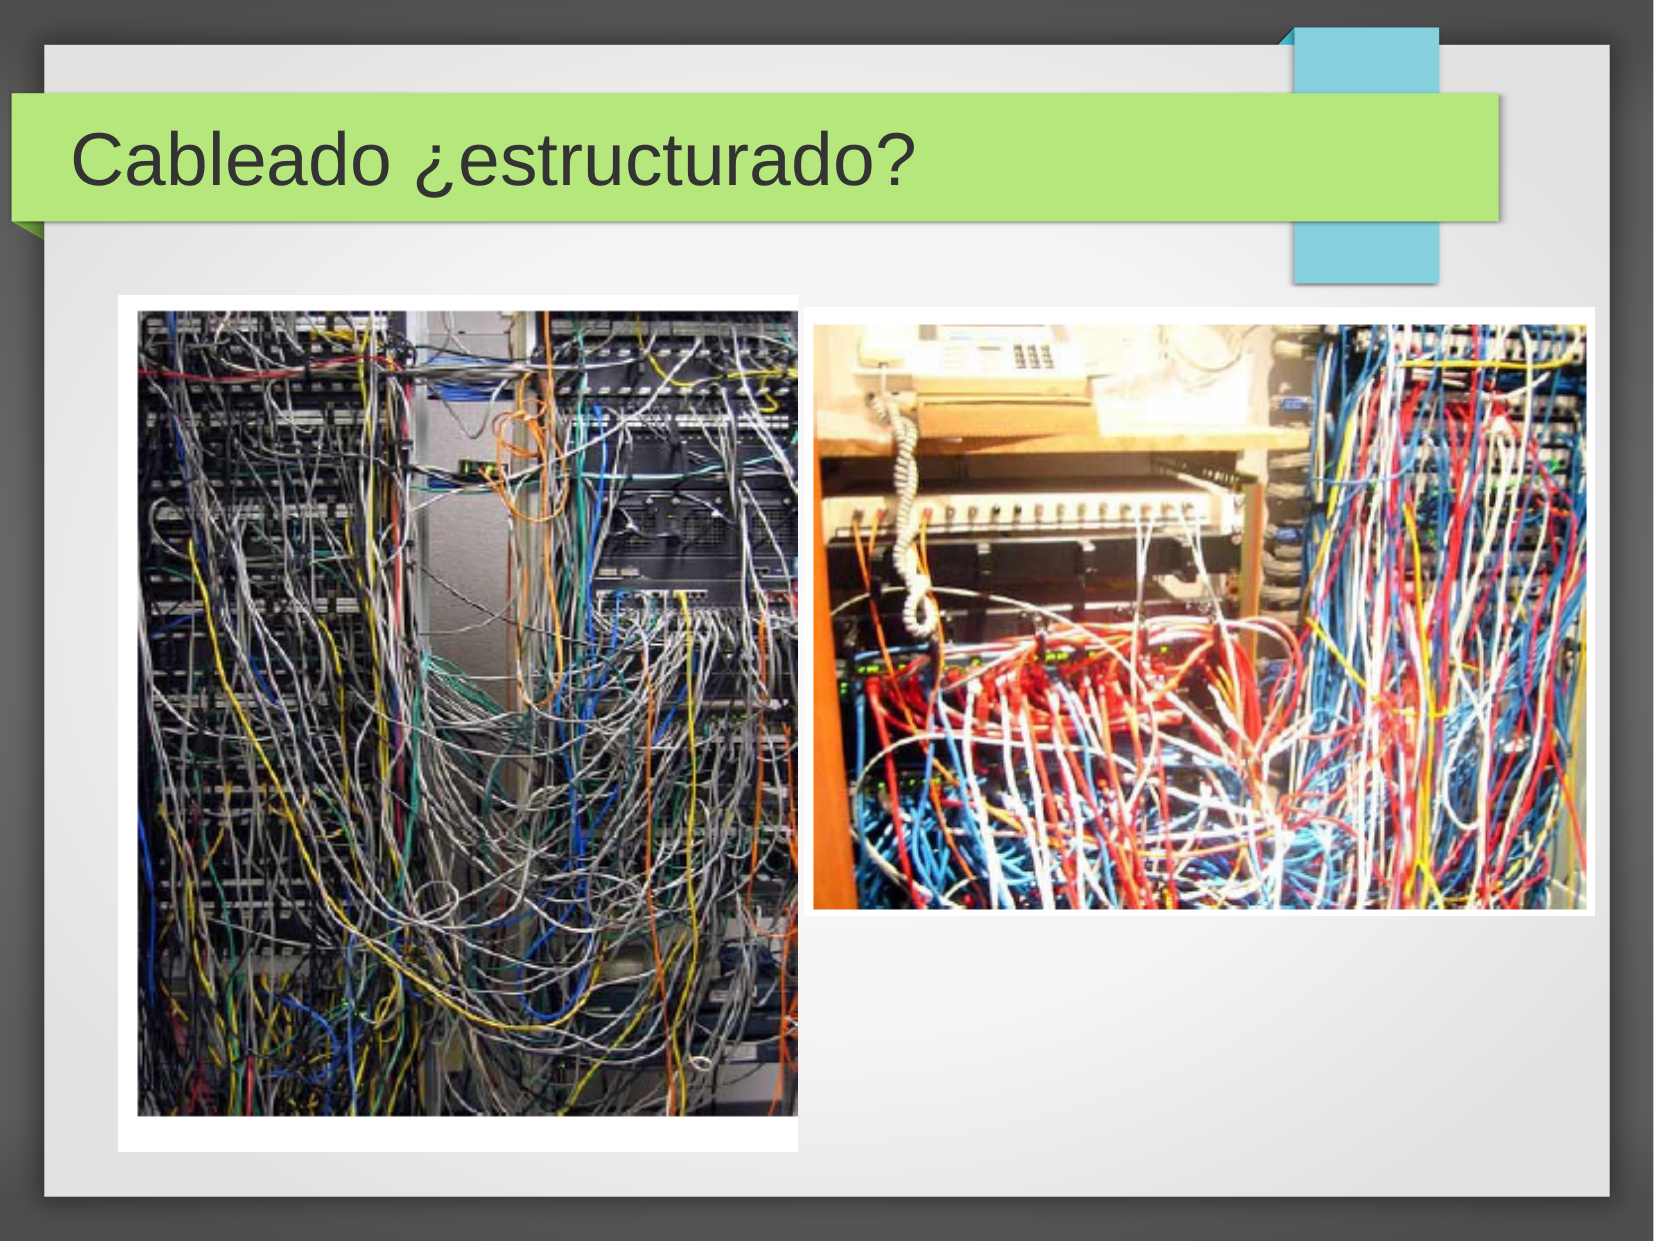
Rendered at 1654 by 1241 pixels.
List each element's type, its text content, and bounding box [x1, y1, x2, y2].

title Cableado ¿estructurado? [70, 106, 1229, 213]
picture [0, 0, 1654, 1241]
